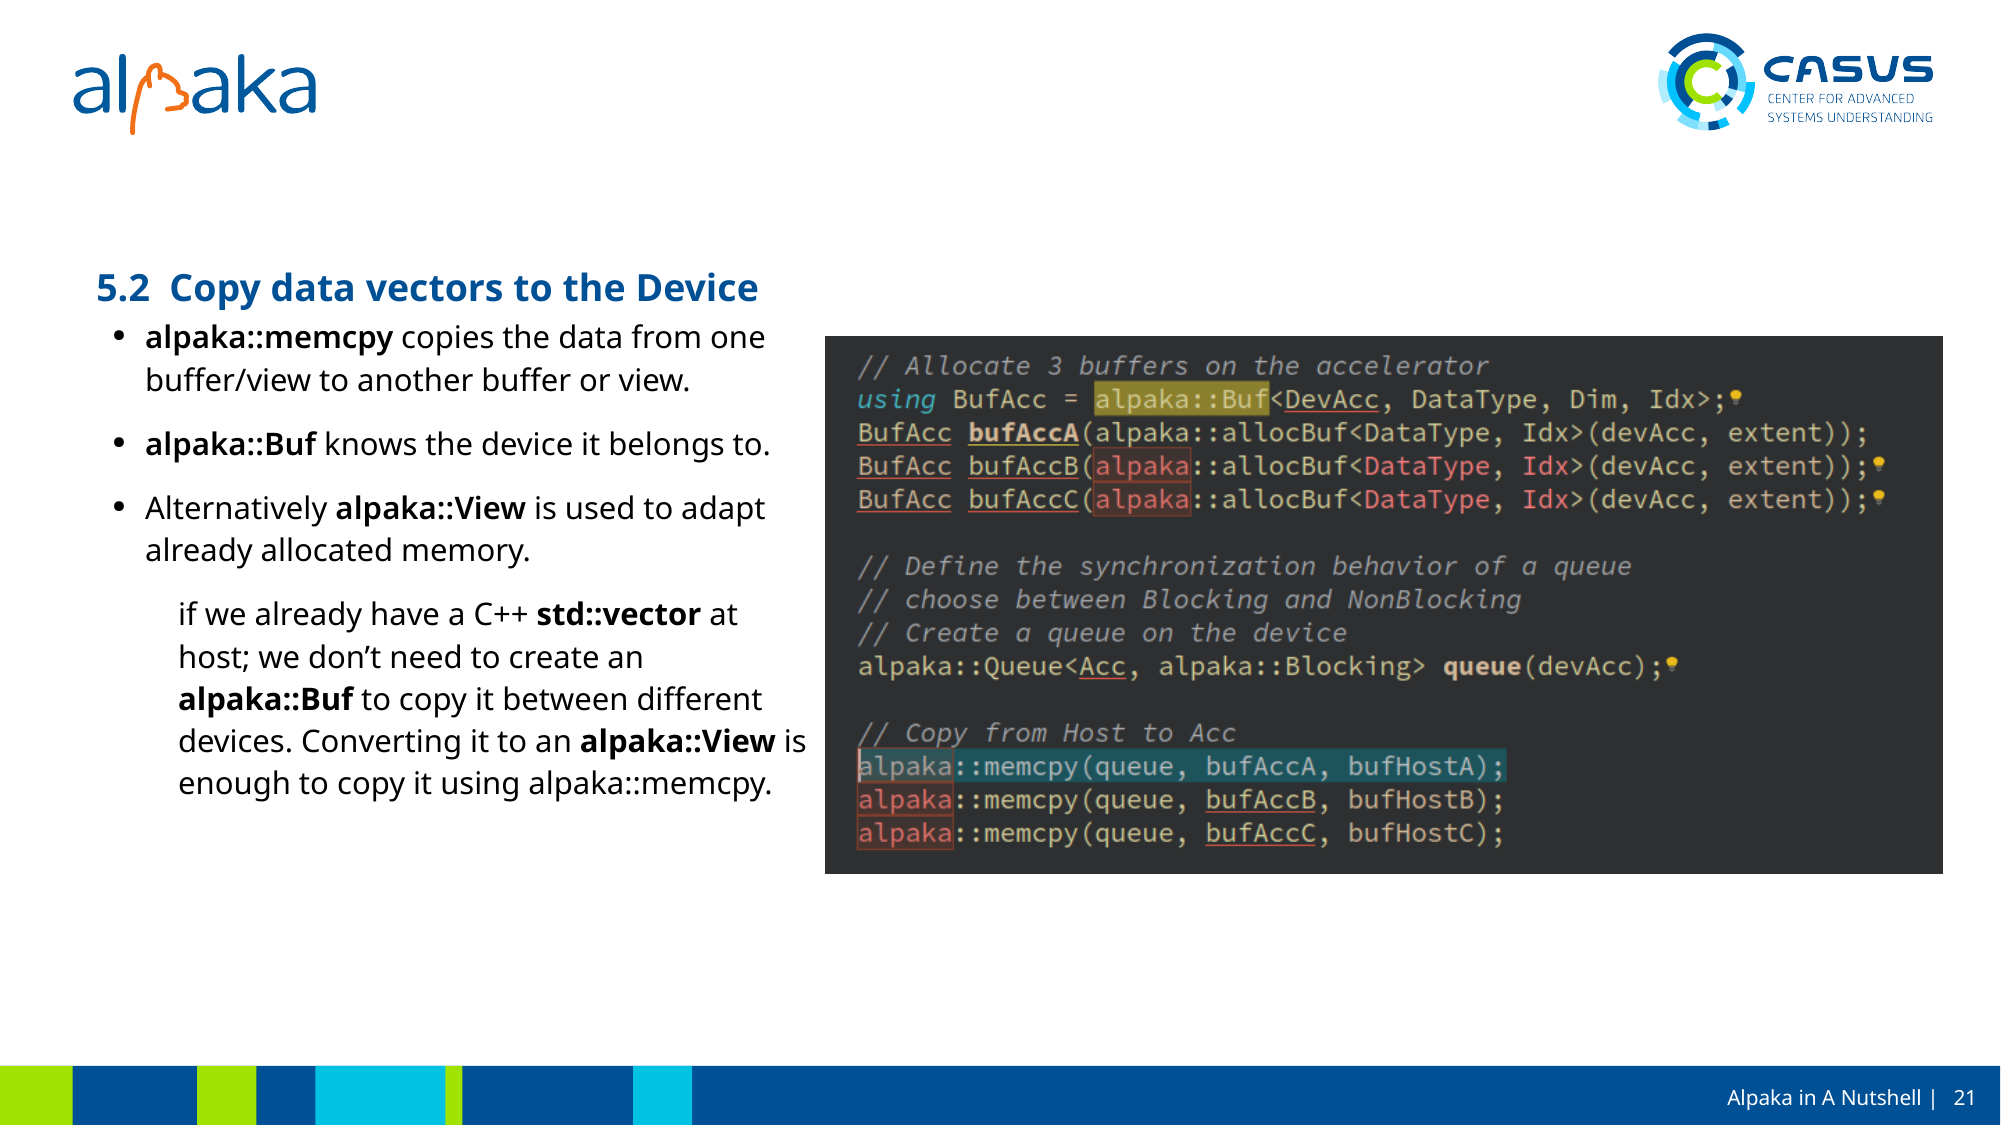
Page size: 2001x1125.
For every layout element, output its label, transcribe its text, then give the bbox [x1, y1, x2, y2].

picture [825, 336, 1943, 875]
picture [72, 53, 317, 136]
list 5.2 Copy data vectors to the Device [96, 159, 774, 703]
list alpaka::memcpy copies the data from one buffer/view to another buffer or view. alpaka::Buf knows the device it belongs to. Alternatively alpaka::View is used to adapt already allocated memory. if we already have a C++ std::vector at host; we don’t need to create an alpaka::Buf to copy it between different devices. Converting it to an alpaka::View is enough to copy it using alpaka::memcpy. [112, 273, 808, 851]
picture [1658, 33, 1933, 131]
